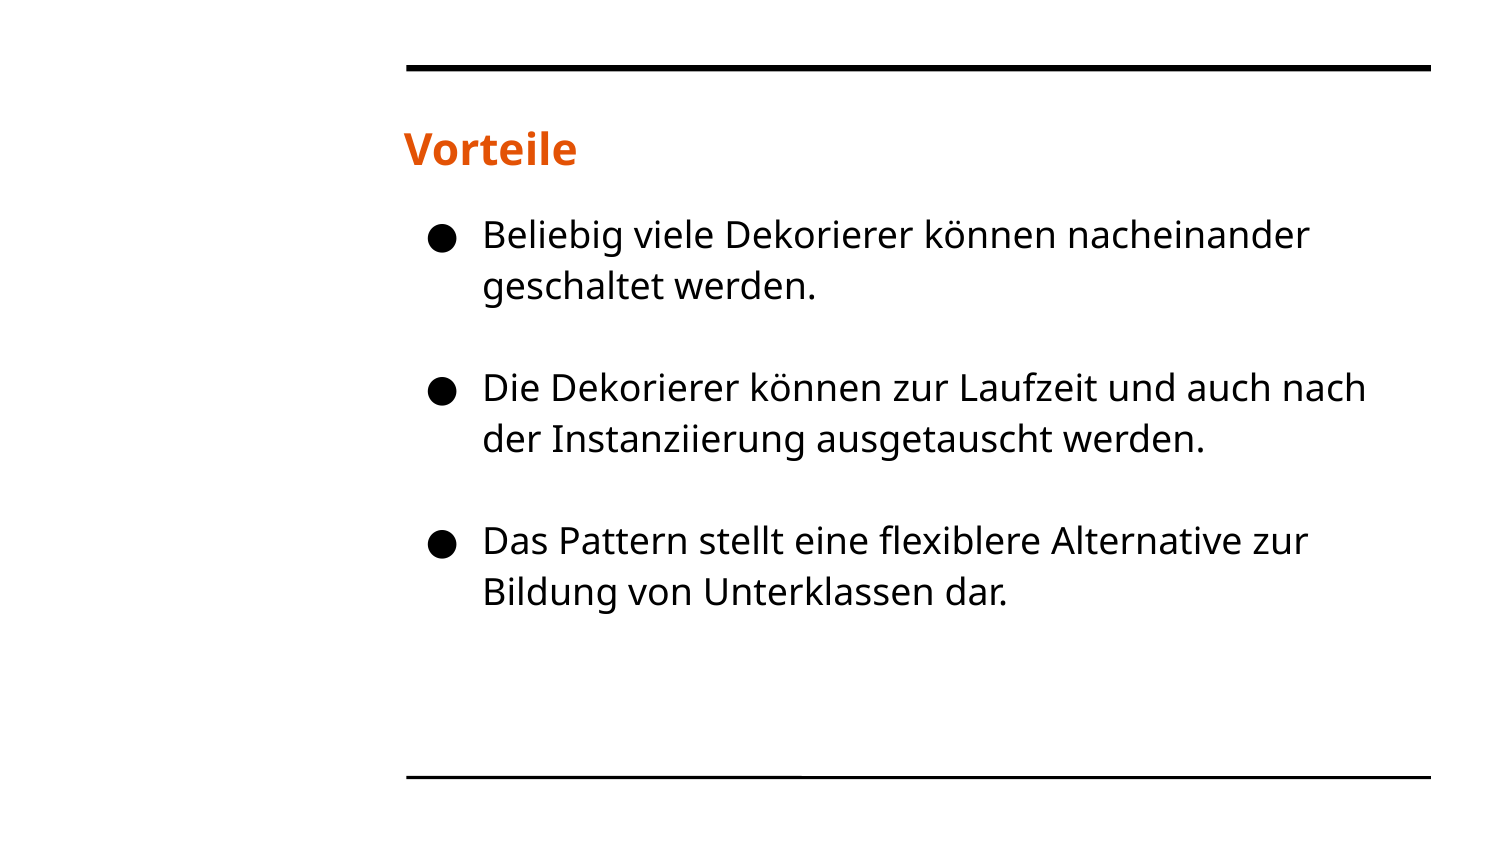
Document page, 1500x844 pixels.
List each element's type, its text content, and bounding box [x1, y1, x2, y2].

title Vorteile [389, 103, 1428, 194]
subtitle Beliebig viele Dekorierer können nacheinander geschaltet werden. Die Dekorierer können zur Laufzeit und auch nach der Instanziierung ausgetauscht werden. Das Pattern stellt eine flexiblere Alternative zur Bildung von Unterklassen dar. [392, 193, 1431, 735]
